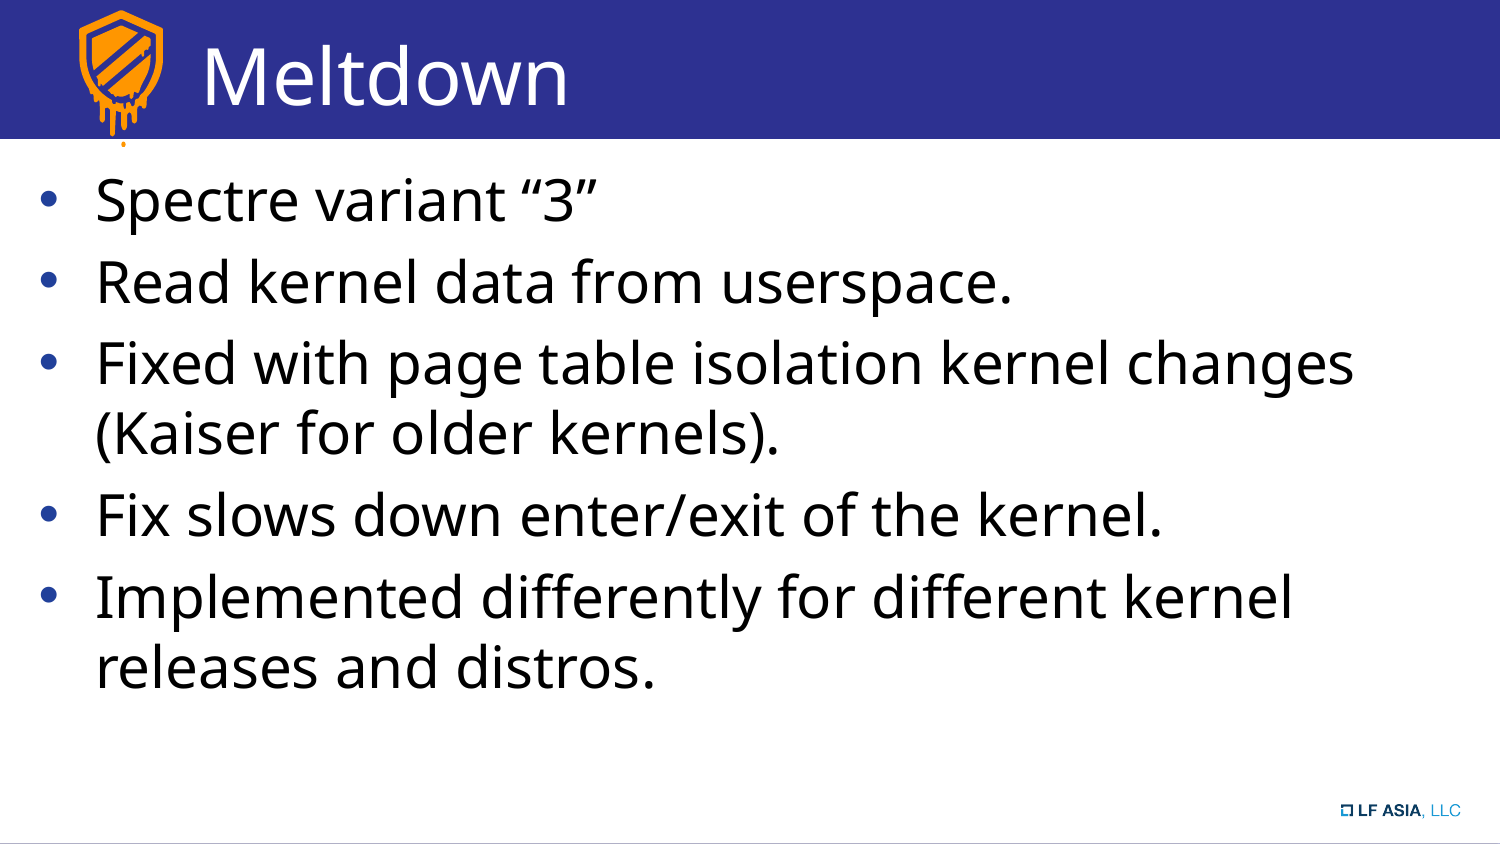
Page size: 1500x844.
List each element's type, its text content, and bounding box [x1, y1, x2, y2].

list Spectre variant “3” Read kernel data from userspace. Fixed with page table isolation kernel changes (Kaiser for older kernels). Fix slows down enter/exit of the kernel. Implemented differently for different kernel releases and distros. [23, 155, 1464, 777]
picture [1379, 803, 1418, 820]
picture [78, 9, 163, 147]
title Meltdown [48, 7, 1425, 140]
